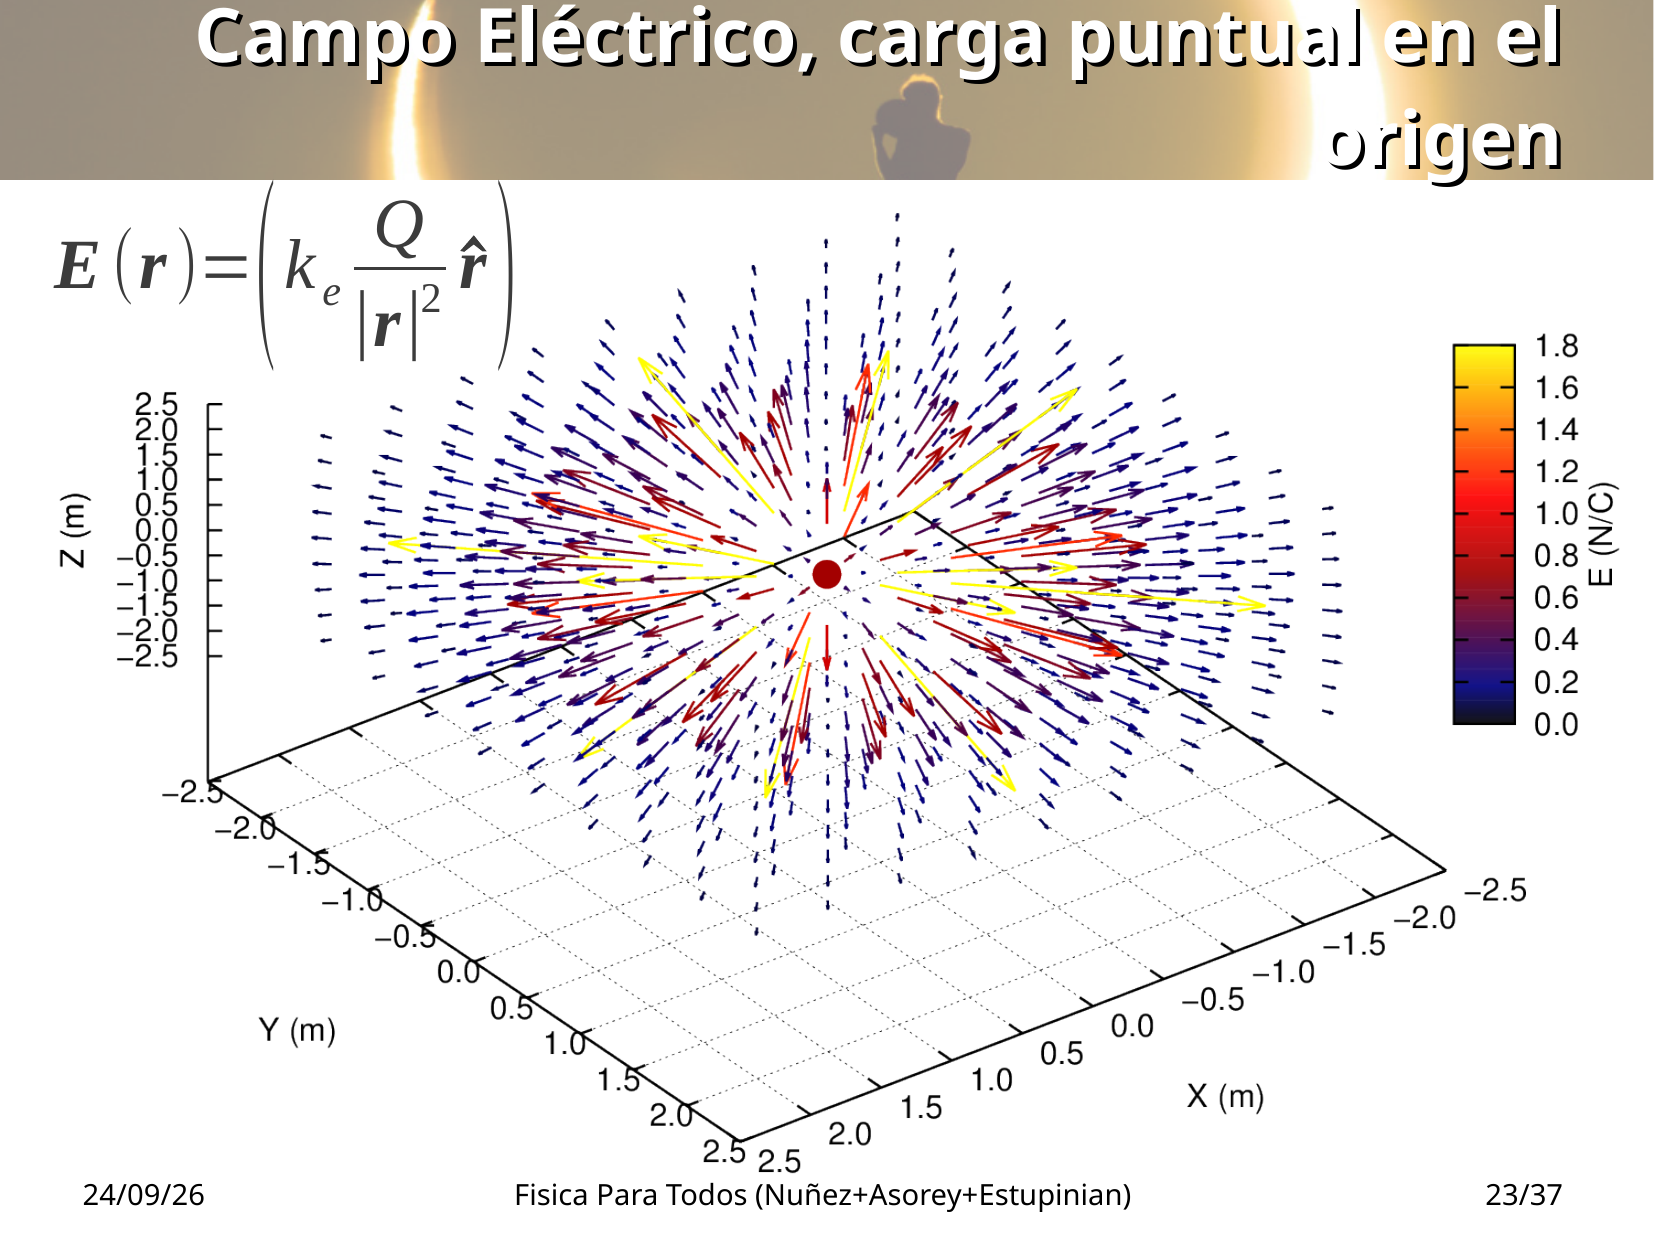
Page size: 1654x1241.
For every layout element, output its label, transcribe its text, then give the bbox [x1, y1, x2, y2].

picture [0, 0, 1654, 1233]
title Campo Eléctrico, carga puntual en el origen [75, 0, 1564, 74]
chart [42, 176, 526, 376]
